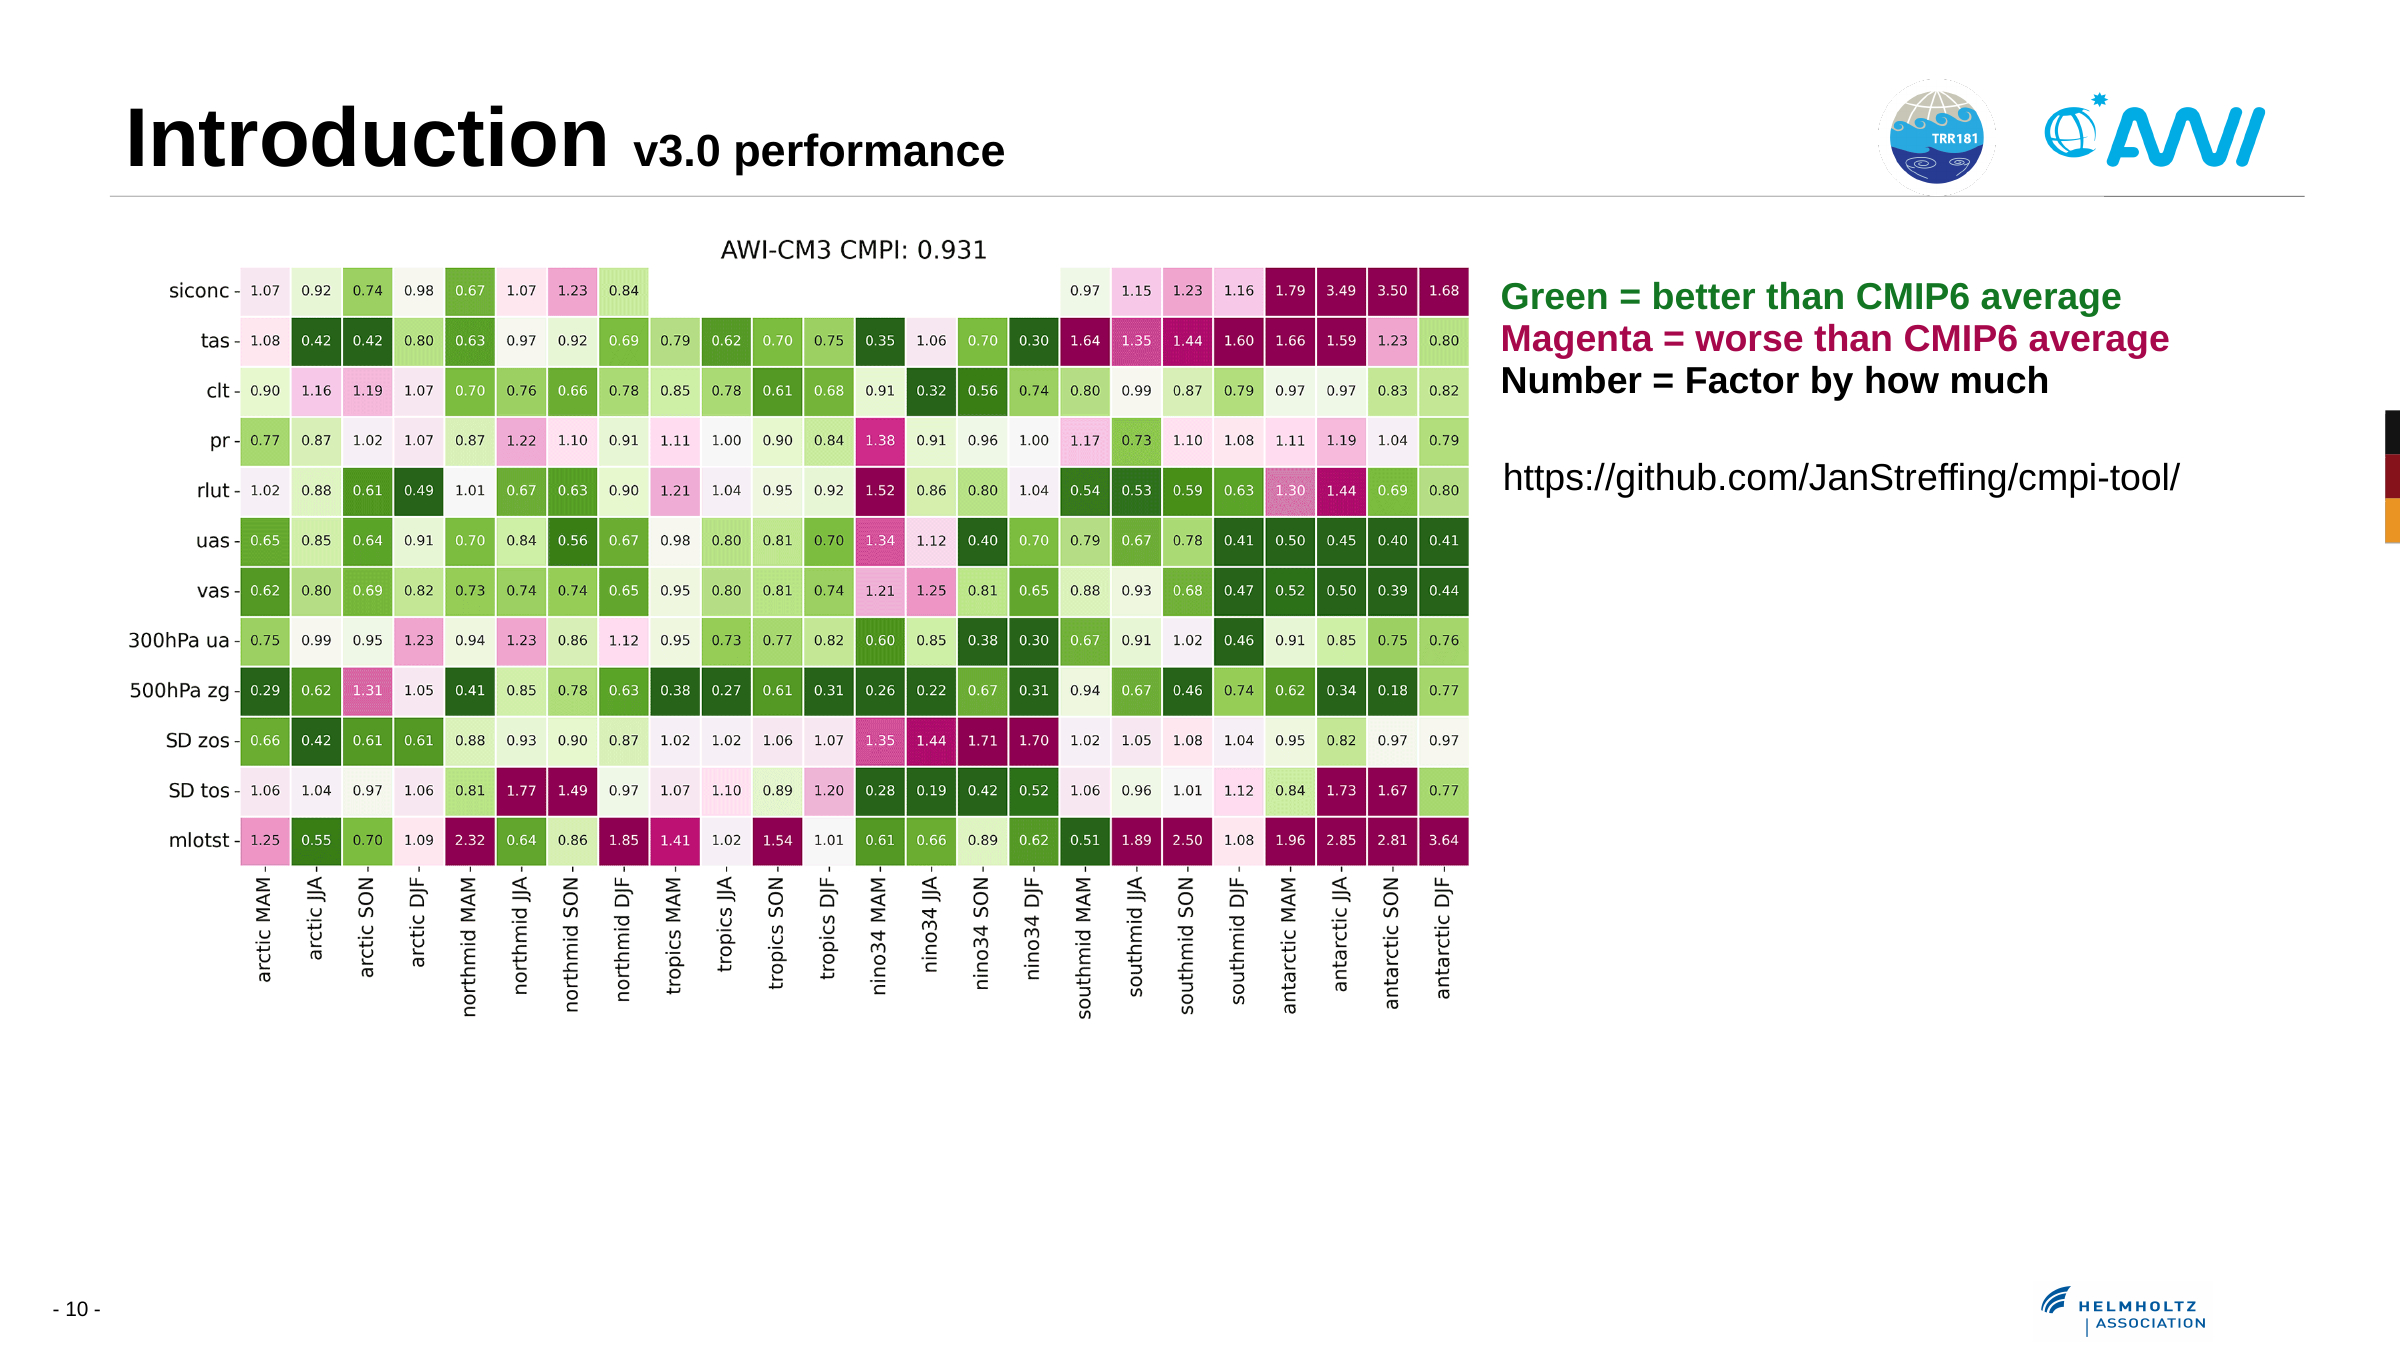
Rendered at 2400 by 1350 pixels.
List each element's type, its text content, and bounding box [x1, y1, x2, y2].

picture [105, 228, 1480, 1030]
text_box Green = better than CMIP6 average Magenta = worse than CMIP6 average Number = Factor by how much [1485, 226, 2400, 497]
picture [2033, 1281, 2213, 1342]
text_box Introduction v3.0 performance [110, 75, 2297, 195]
text_box https://github.com/JanStreffing/cmpi-tool/ [1488, 448, 2221, 548]
